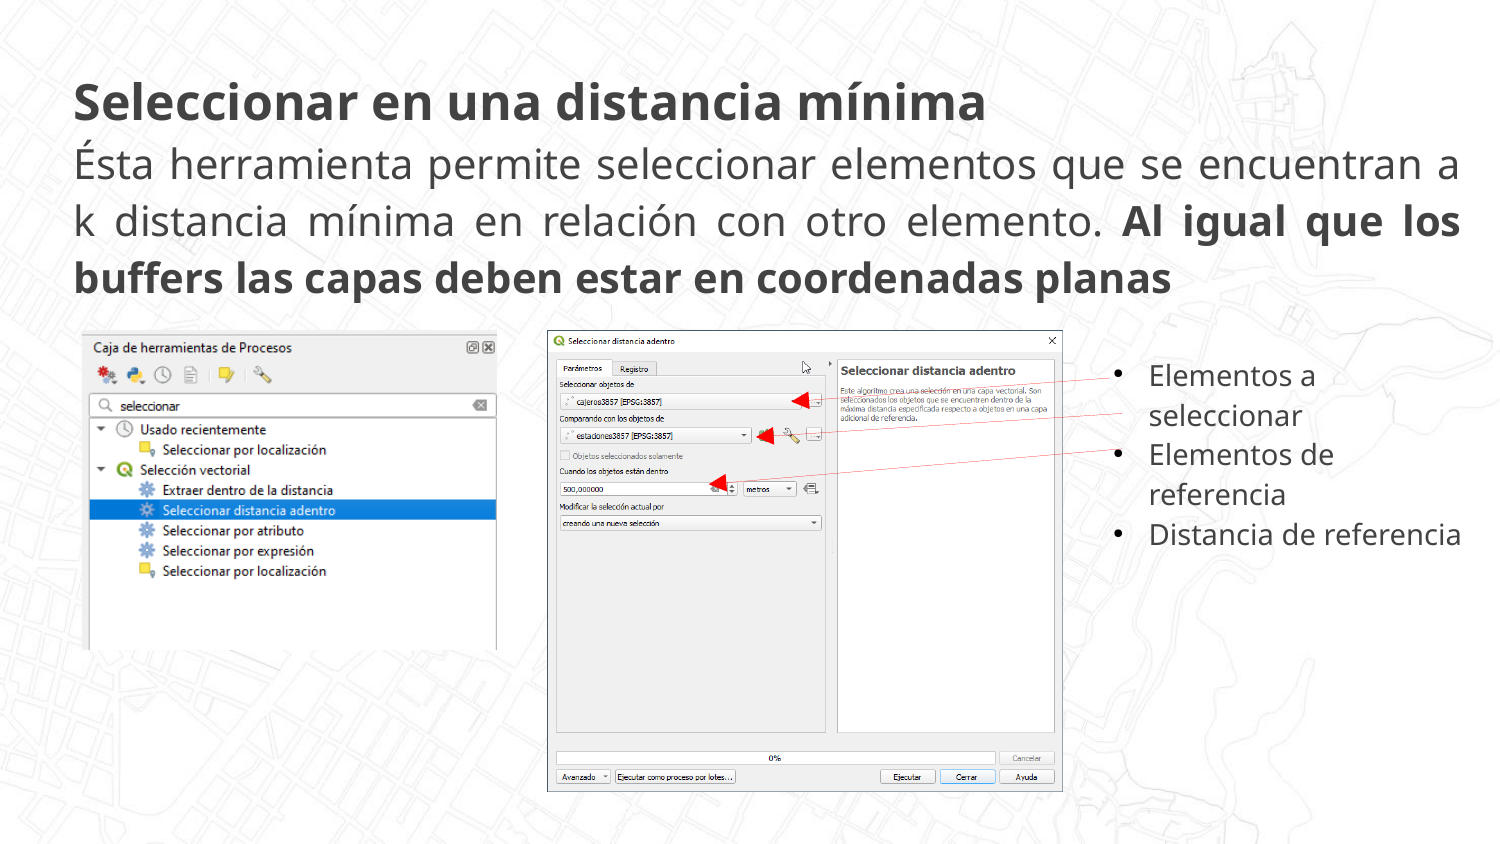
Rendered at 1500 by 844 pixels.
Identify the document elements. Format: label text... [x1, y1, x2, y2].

text_box Seleccionar en una distancia mínima Ésta herramienta permite seleccionar elementos que se encuentran a k distancia mínima en relación con otro elemento. Al igual que los buffers las capas deben estar en coordenadas planas [59, 59, 1477, 367]
text_box Elementos a seleccionar Elementos de referencia Distancia de referencia [1098, 347, 1489, 520]
picture [0, 0, 1500, 844]
